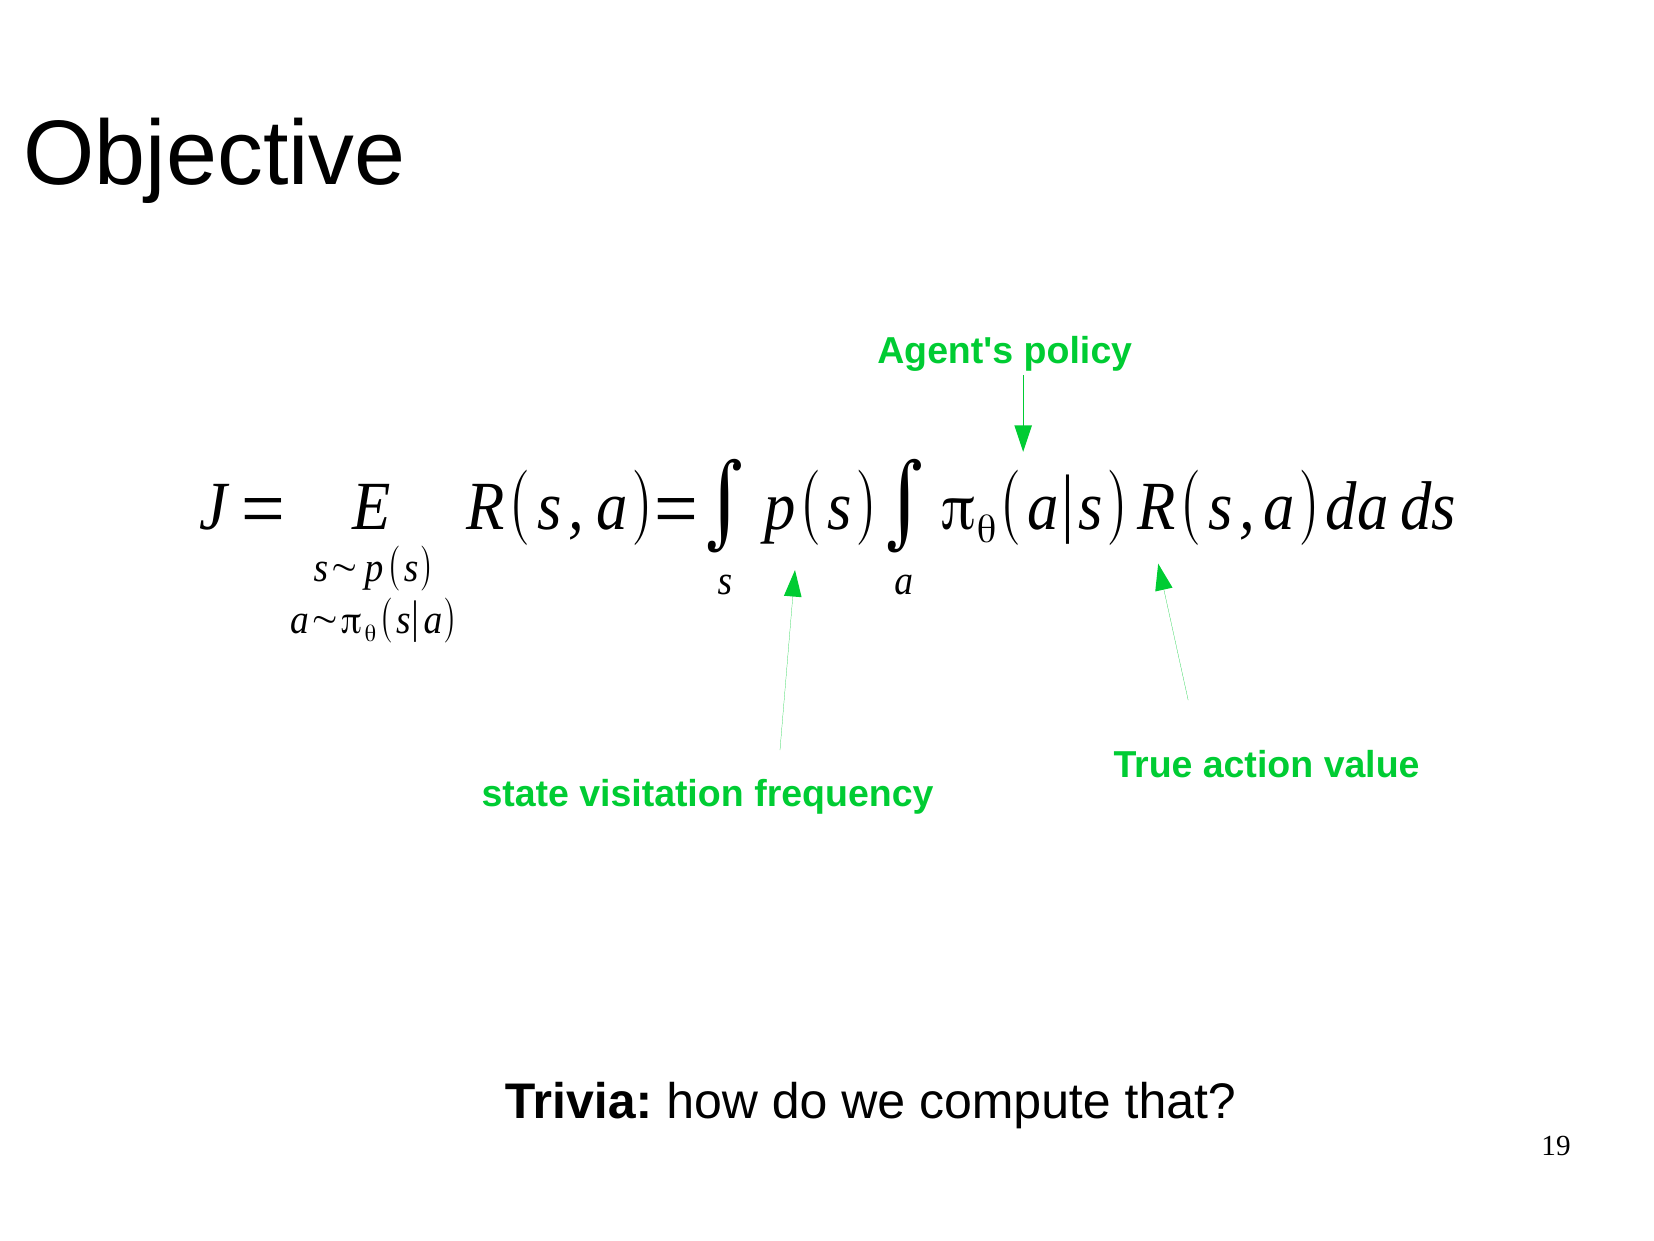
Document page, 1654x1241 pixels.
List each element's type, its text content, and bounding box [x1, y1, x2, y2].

title Objective [23, 49, 1512, 257]
text_box Trivia: how do we compute that? [490, 1065, 1411, 1141]
text_box Agent's policy [862, 322, 1148, 421]
text_box state visitation frequency [466, 765, 949, 822]
list [82, 290, 1571, 1010]
chart [184, 452, 1471, 645]
text_box True action value [1098, 735, 1435, 793]
